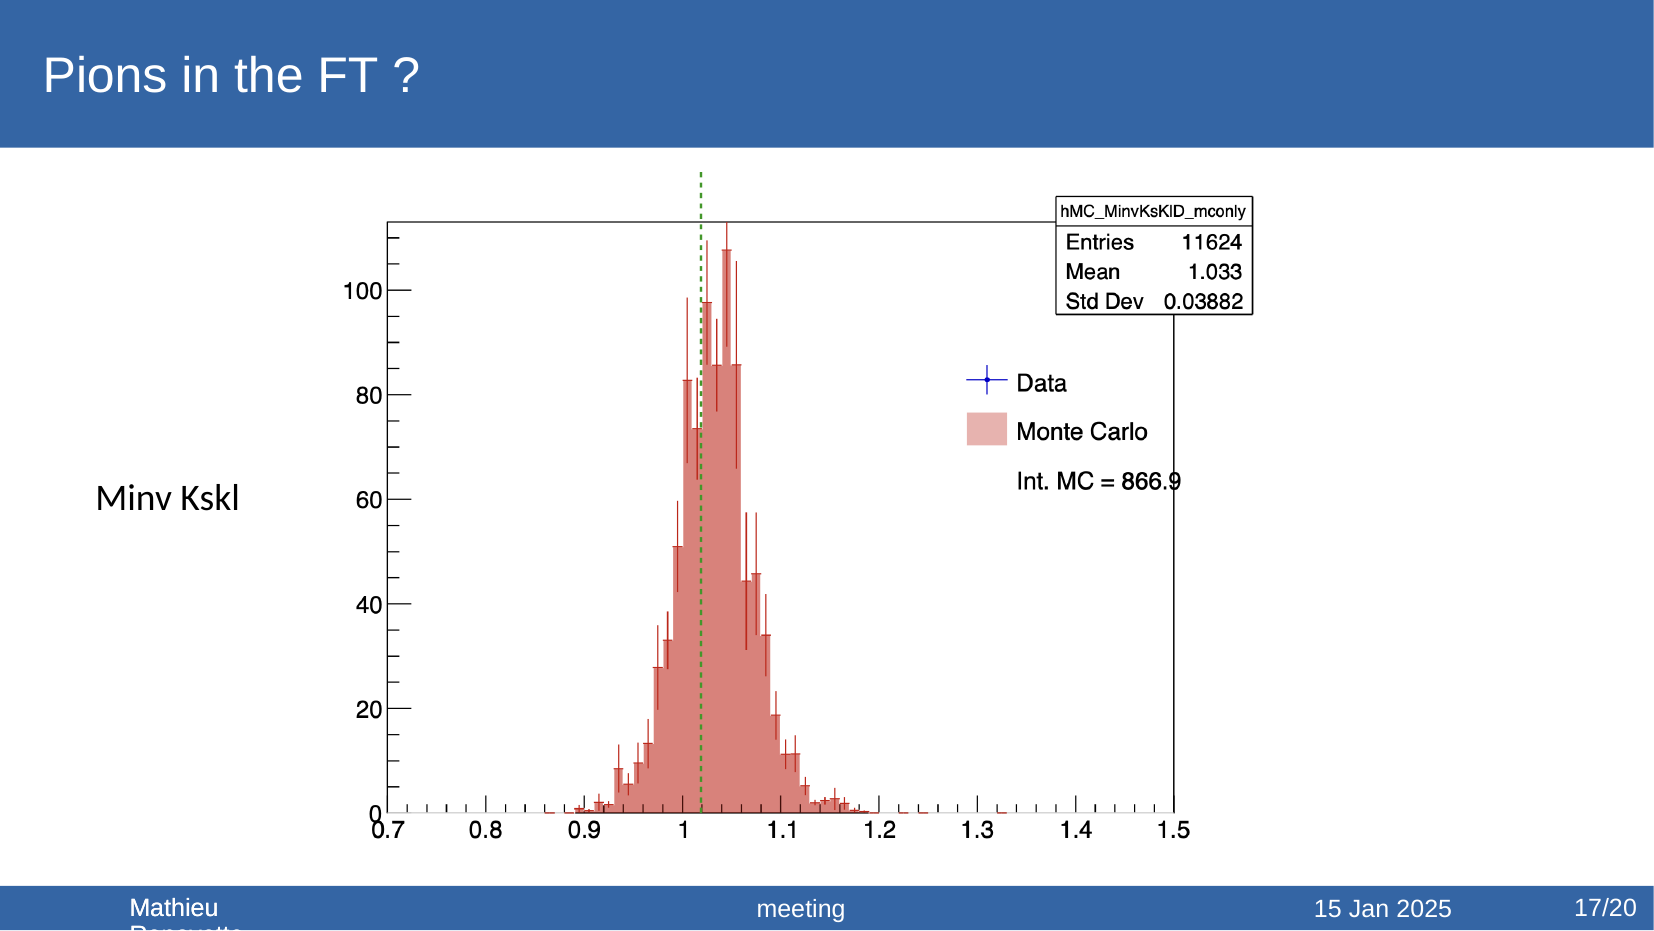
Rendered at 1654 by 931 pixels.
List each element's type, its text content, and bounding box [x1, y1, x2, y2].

text_box [0, 0, 1654, 148]
text_box 15 Jan 2025 [1299, 887, 1536, 931]
text_box [226, 885, 1654, 931]
picture [311, 168, 1267, 864]
text_box meeting [734, 887, 953, 931]
text_box Mathieu Ronayette [114, 885, 355, 929]
text_box Pions in the FT ? [27, 40, 886, 114]
text_box [0, 885, 131, 931]
text_box 17/20 [1559, 885, 1654, 930]
text_box Minv Kskl [80, 465, 257, 526]
